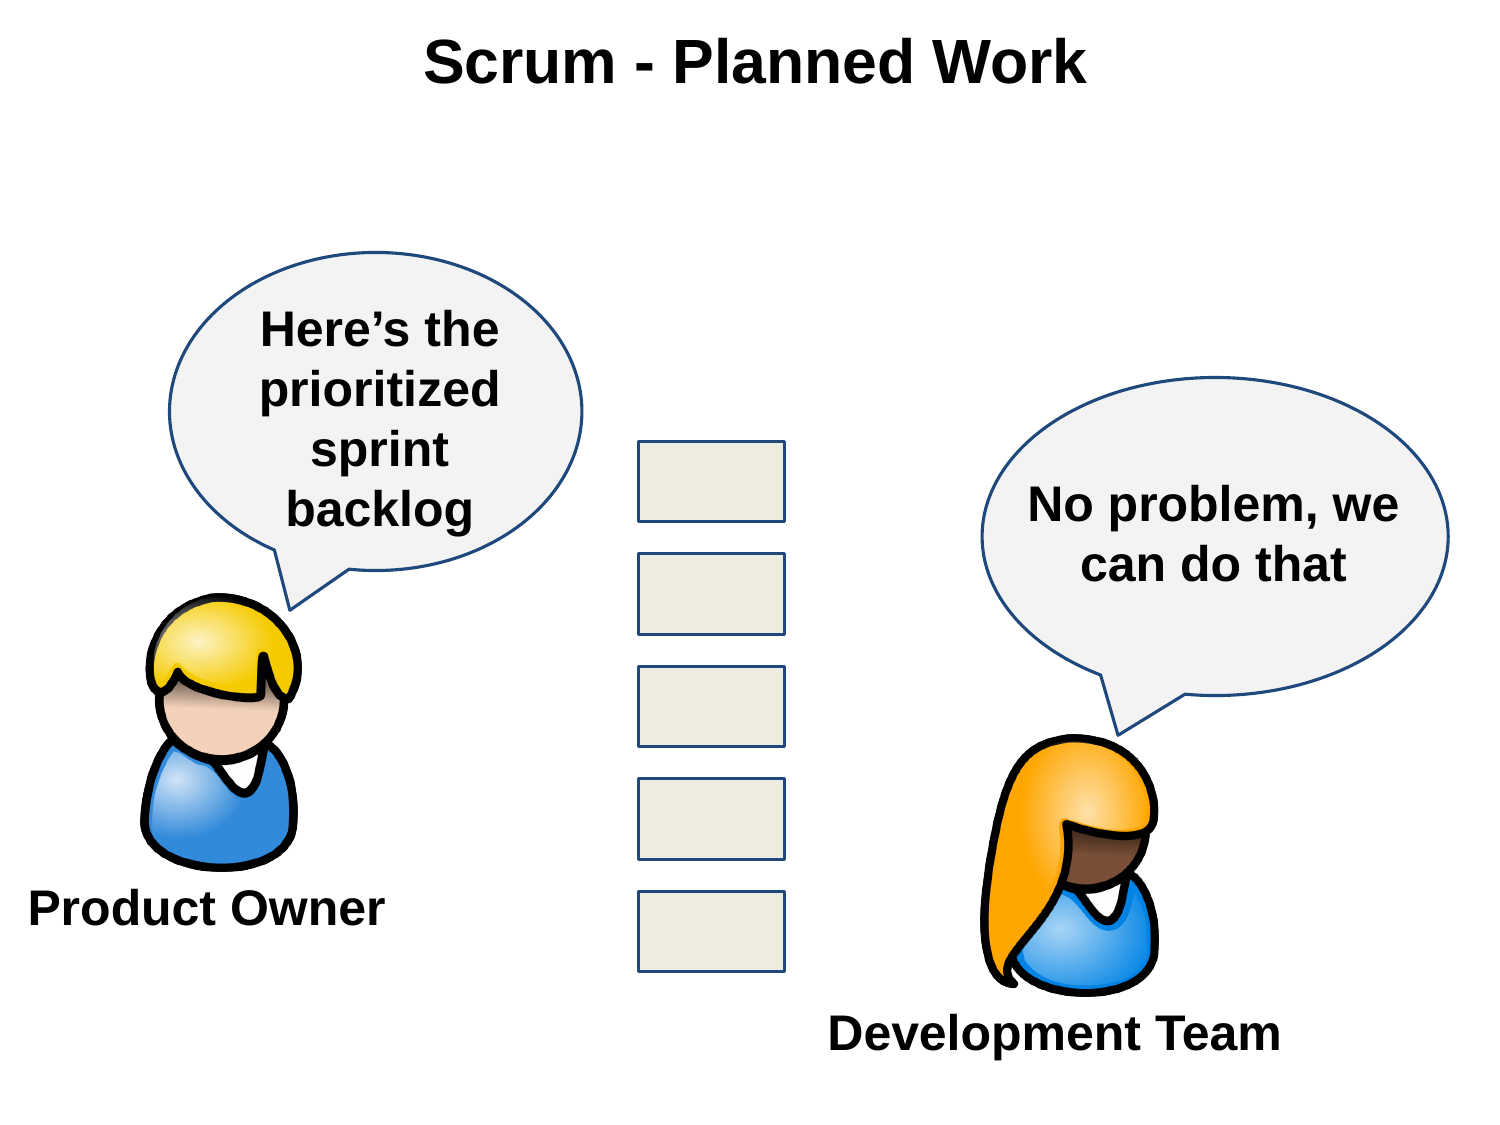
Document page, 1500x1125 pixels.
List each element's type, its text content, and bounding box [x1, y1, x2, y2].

text_box [638, 666, 785, 747]
text_box [257, 252, 494, 281]
text_box [982, 460, 1449, 736]
picture [140, 593, 302, 860]
text_box Scrum - Planned Work [408, 5, 1210, 133]
text_box [638, 891, 785, 972]
text_box No problem, we can do that [1007, 456, 1420, 606]
text_box [638, 553, 785, 635]
text_box Here’s the prioritized sprint backlog [194, 281, 565, 520]
text_box [638, 778, 785, 860]
text_box Development Team [812, 985, 1419, 1112]
text_box [1014, 377, 1417, 456]
text_box [565, 348, 582, 475]
text_box [169, 336, 194, 487]
text_box Product Owner [12, 860, 451, 957]
text_box [224, 520, 527, 611]
picture [980, 734, 1159, 985]
text_box [638, 441, 785, 522]
